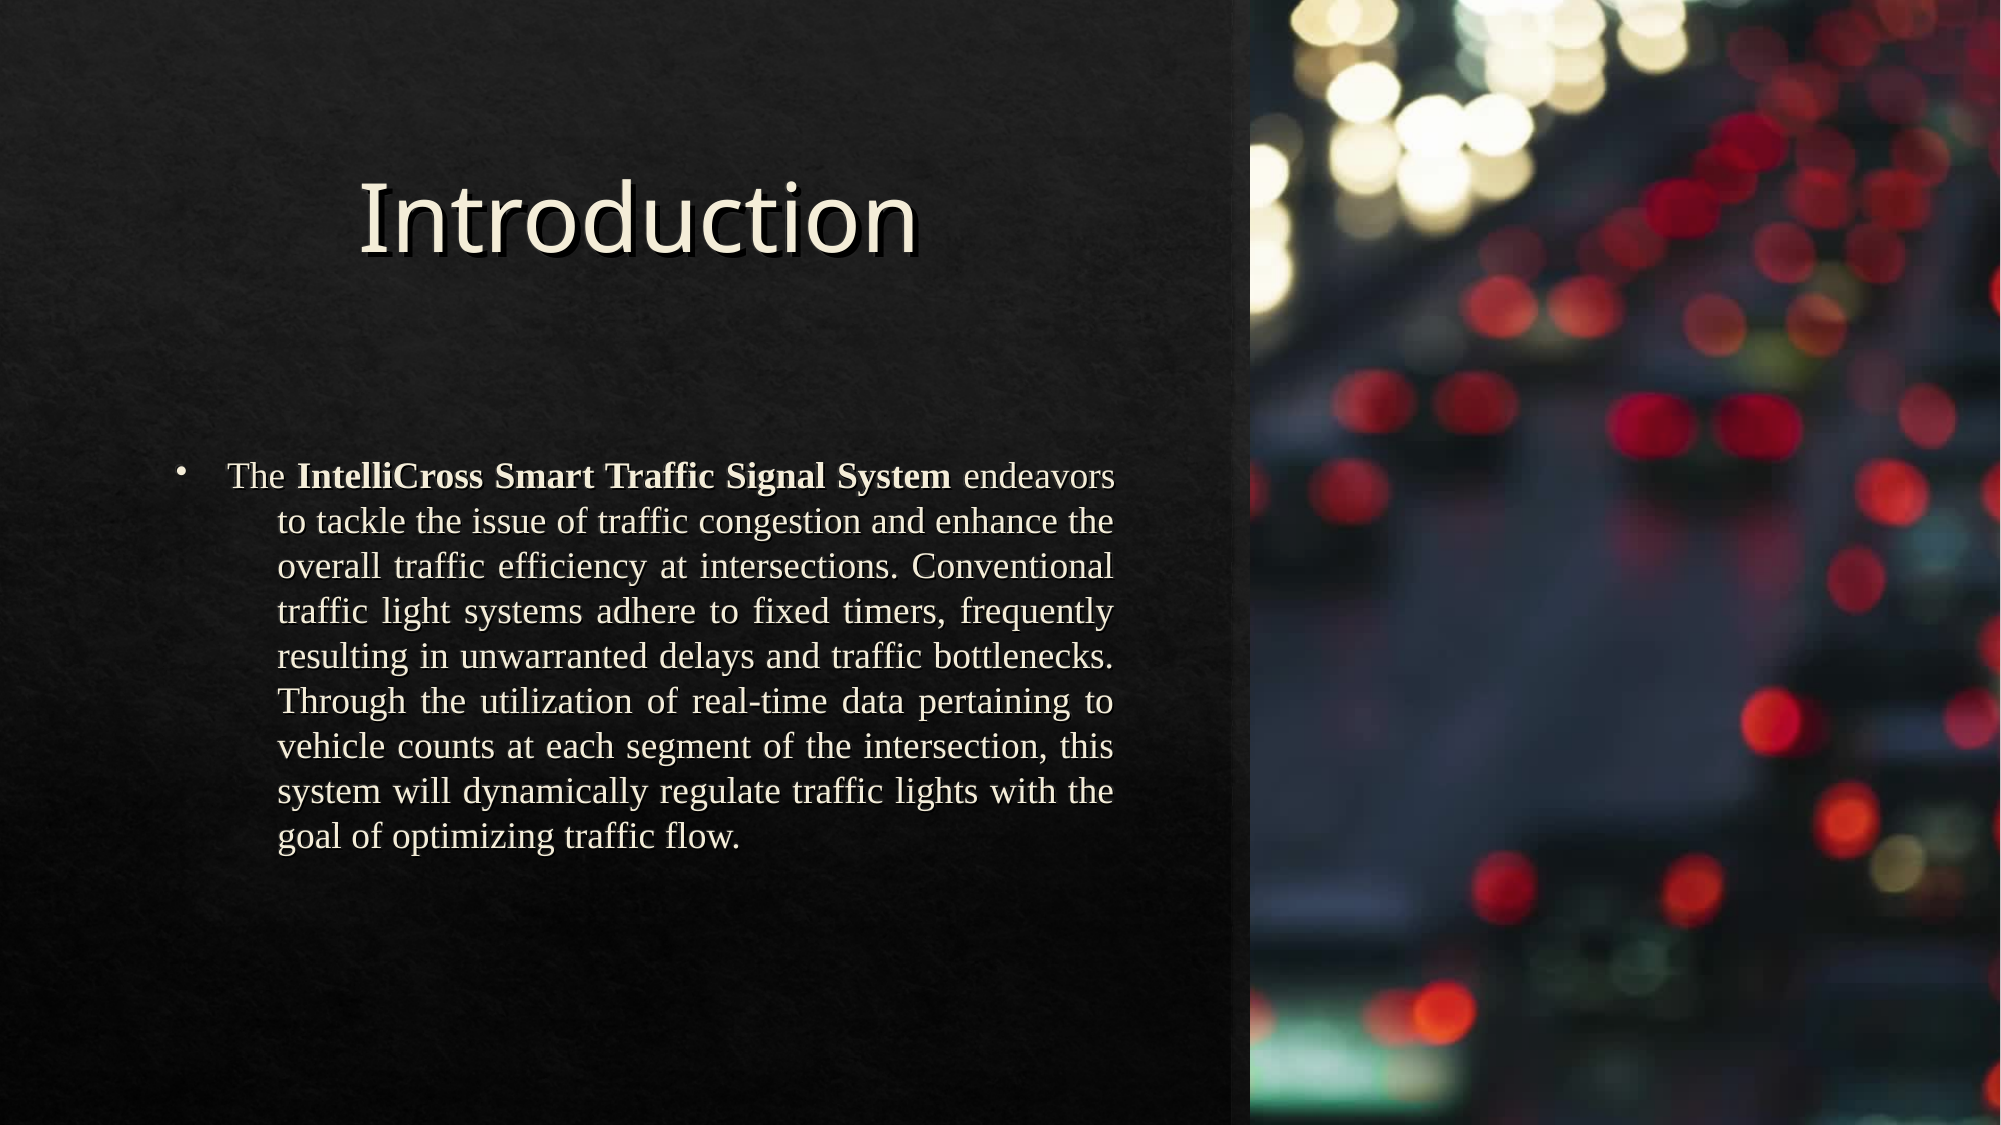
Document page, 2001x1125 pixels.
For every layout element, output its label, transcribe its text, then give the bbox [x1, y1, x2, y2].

list The IntelliCross Smart Traffic Signal System endeavors to tackle the issue of traffic congestion and enhance the overall traffic efficiency at intersections. Conventional traffic light systems adhere to fixed timers, frequently resulting in unwarranted delays and traffic bottlenecks. Through the utilization of real-time data pertaining to vehicle counts at each segment of the intersection, this system will dynamically regulate traffic lights with the goal of optimizing traffic flow. [149, 373, 1131, 935]
text_box [0, 0, 1230, 1125]
picture [1230, 0, 2000, 1125]
title Introduction [149, 99, 1131, 343]
